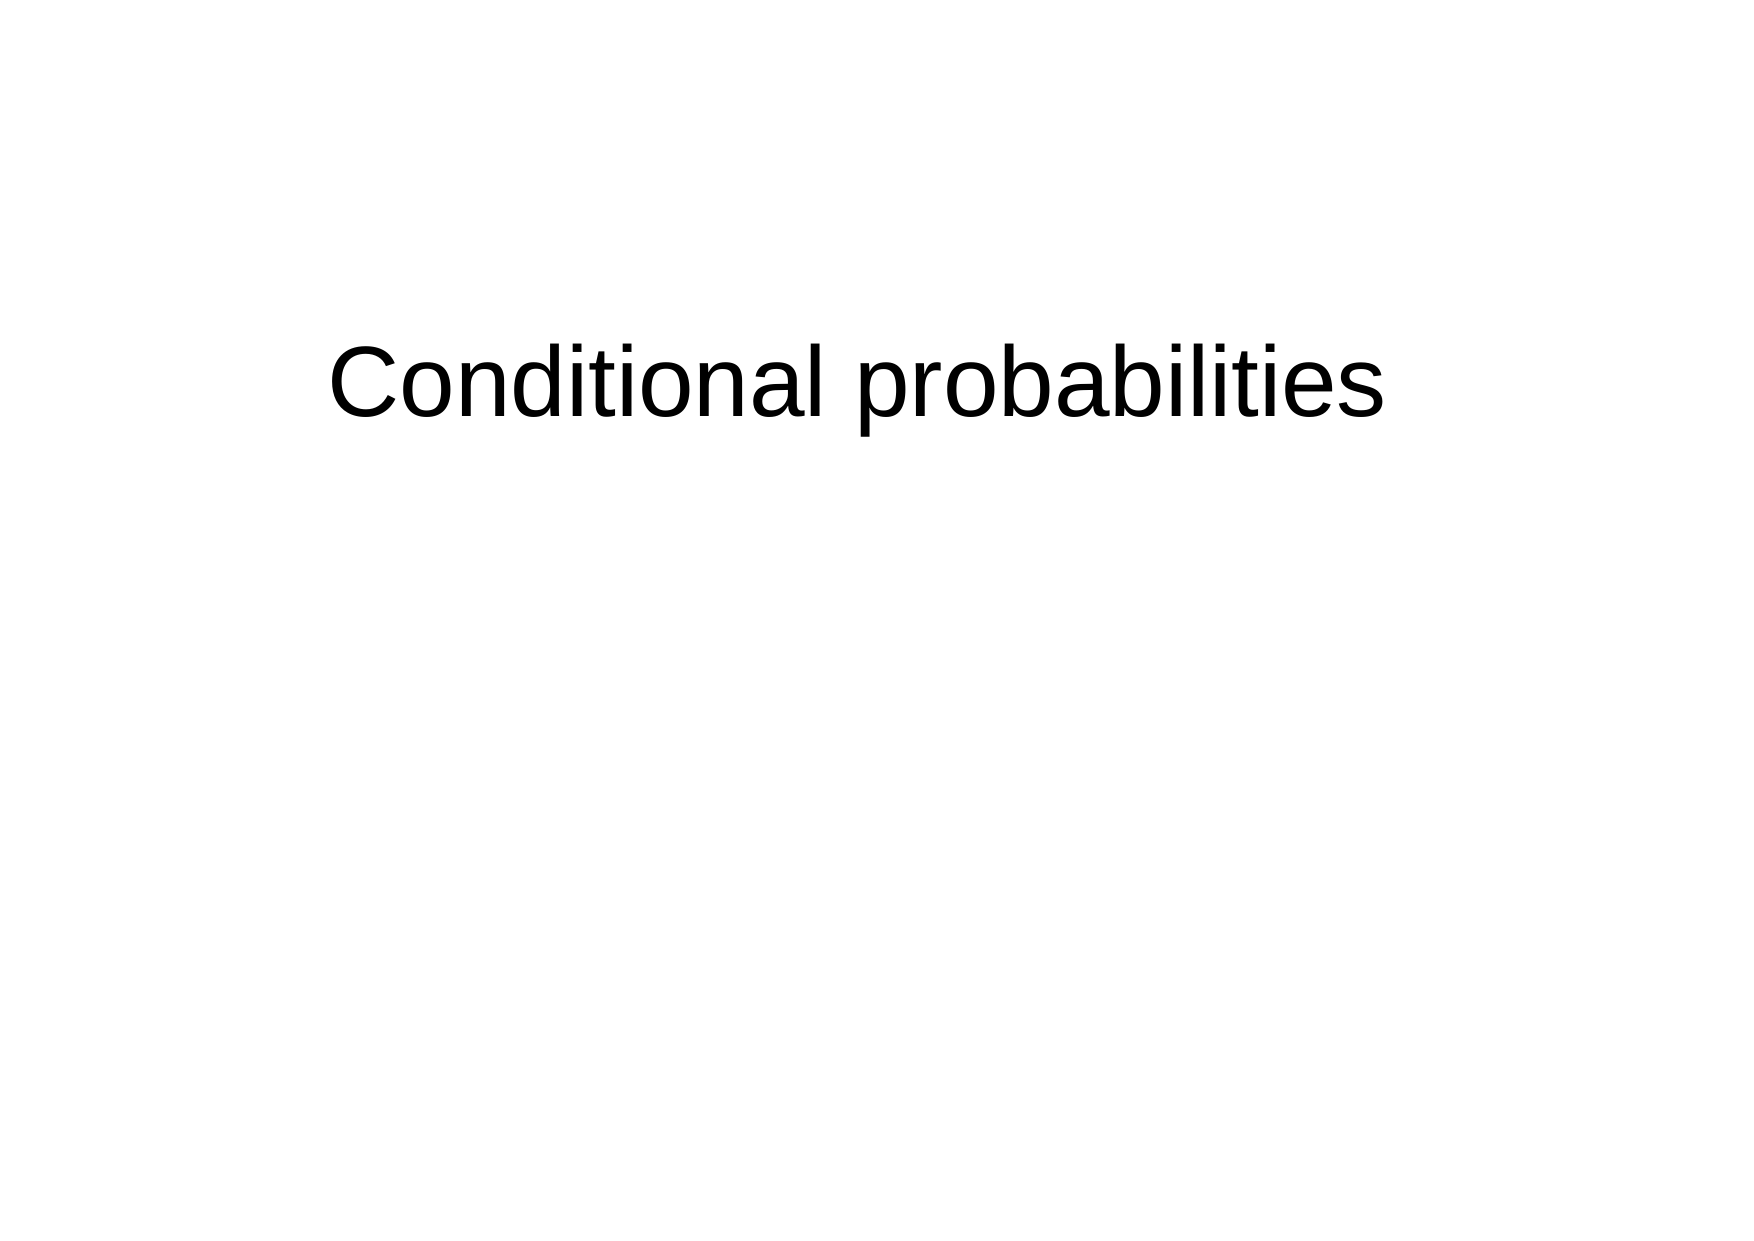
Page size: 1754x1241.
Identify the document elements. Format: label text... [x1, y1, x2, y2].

text_box Conditional probabilities [312, 318, 1427, 558]
